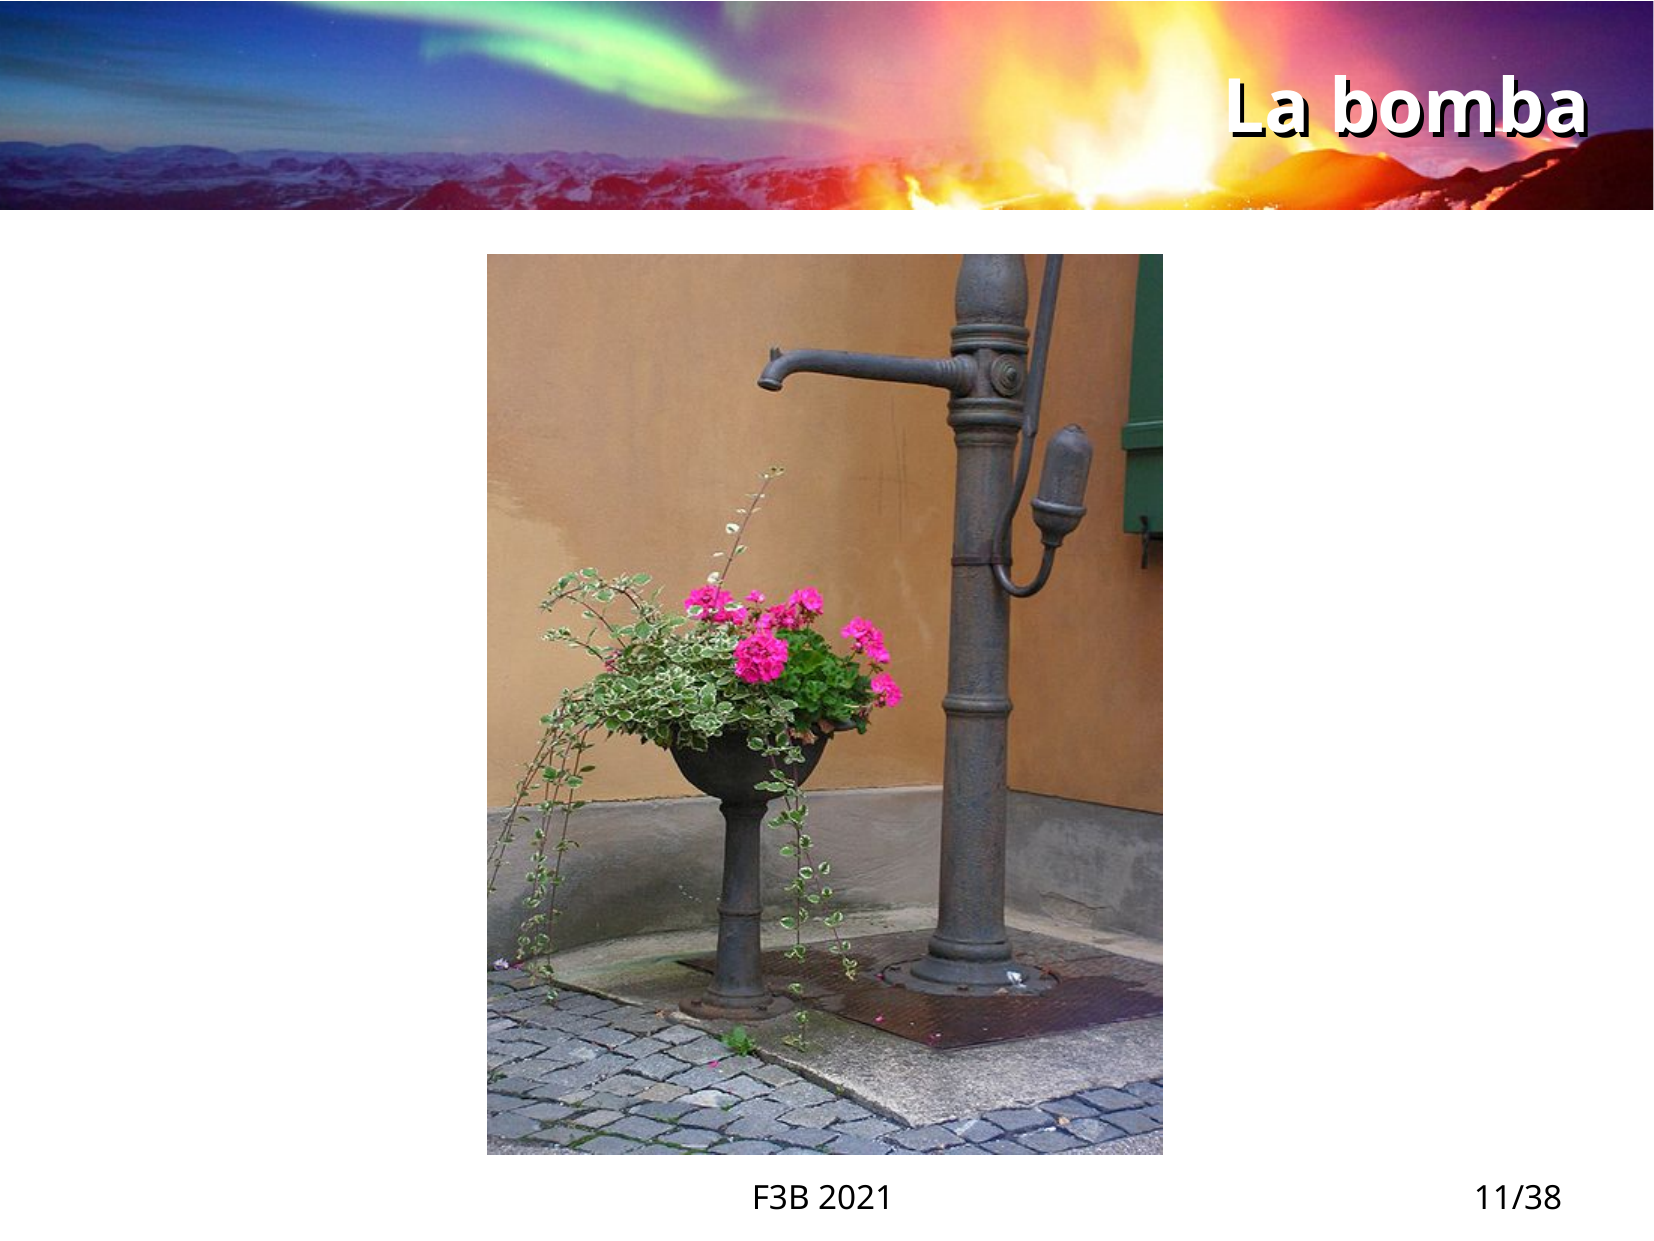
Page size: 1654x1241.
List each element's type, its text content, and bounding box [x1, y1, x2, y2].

title La bomba [45, 15, 1606, 191]
picture [0, 1, 1654, 210]
picture [487, 254, 1163, 1156]
